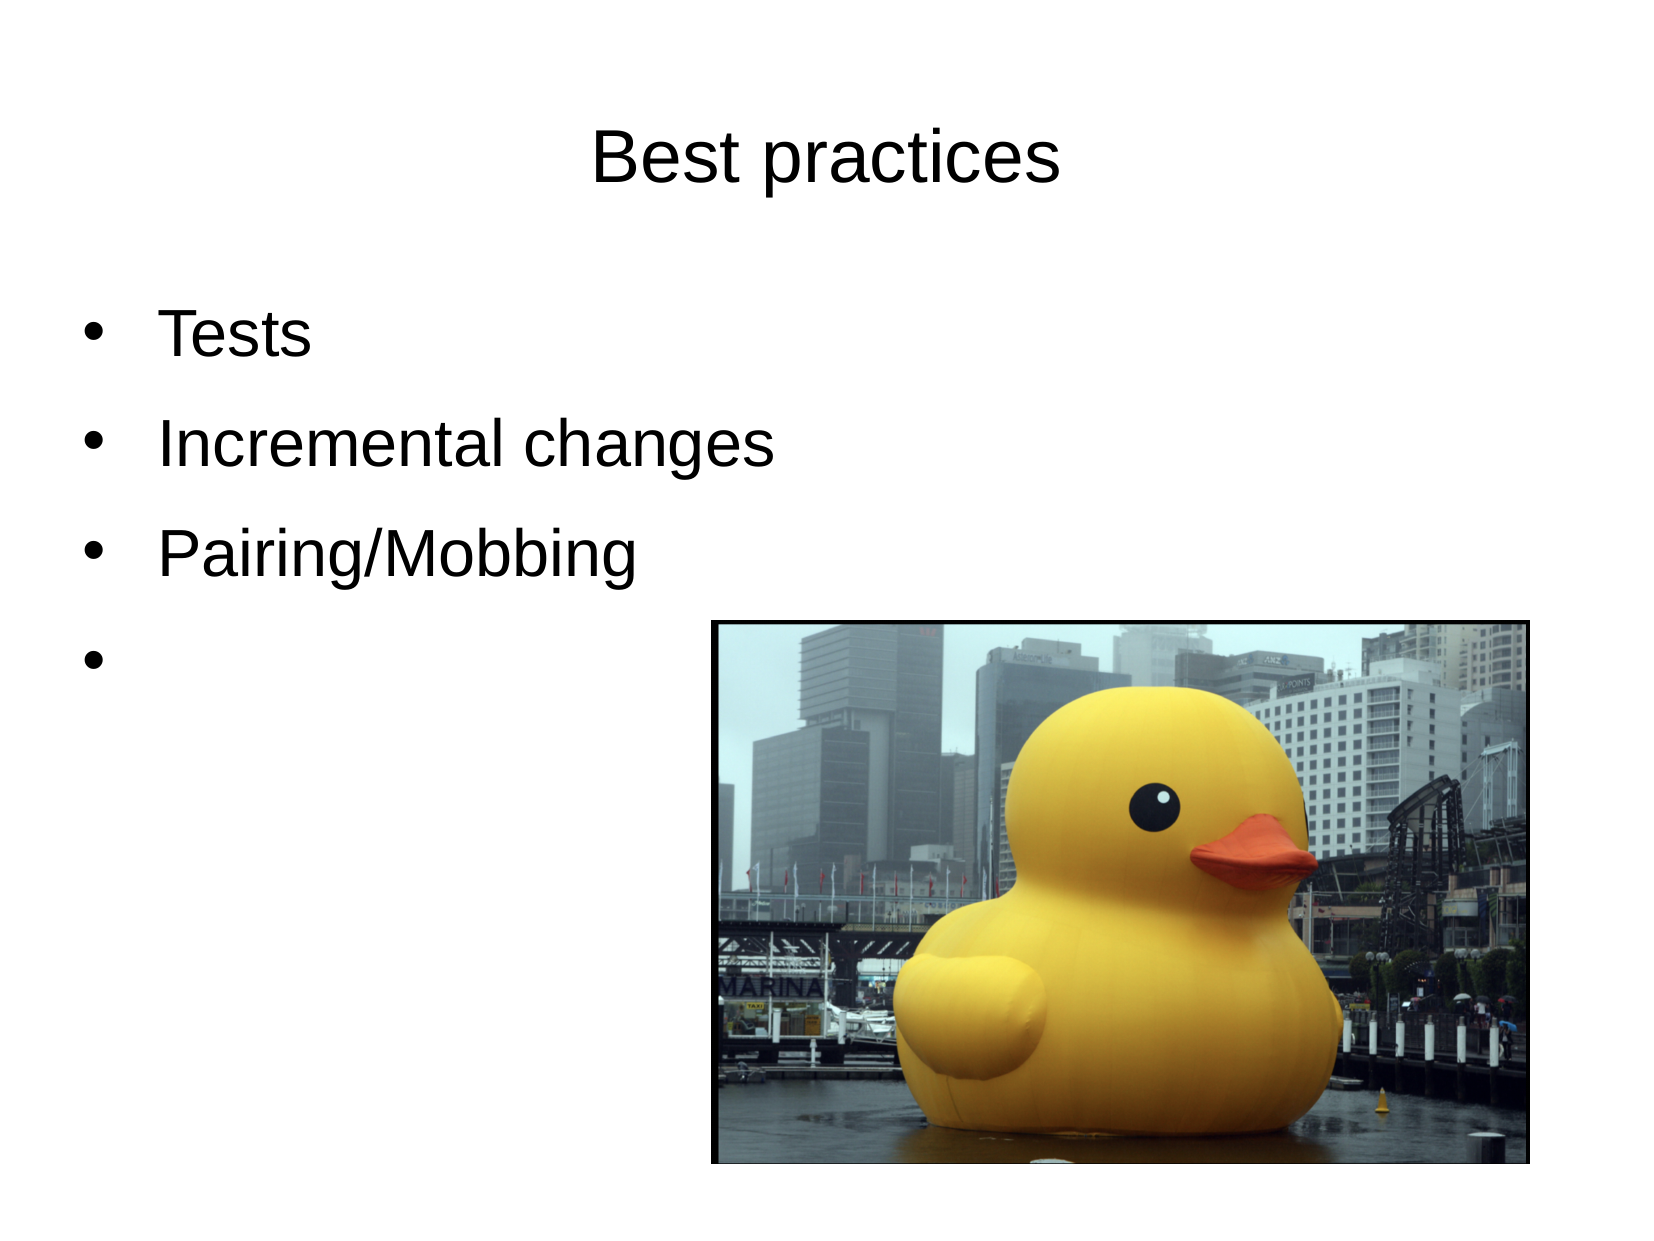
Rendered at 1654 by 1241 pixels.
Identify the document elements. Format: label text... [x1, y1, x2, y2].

picture [711, 620, 1530, 1164]
list Tests Incremental changes Pairing/Mobbing [82, 290, 1571, 1010]
title Best practices [82, 49, 1571, 257]
